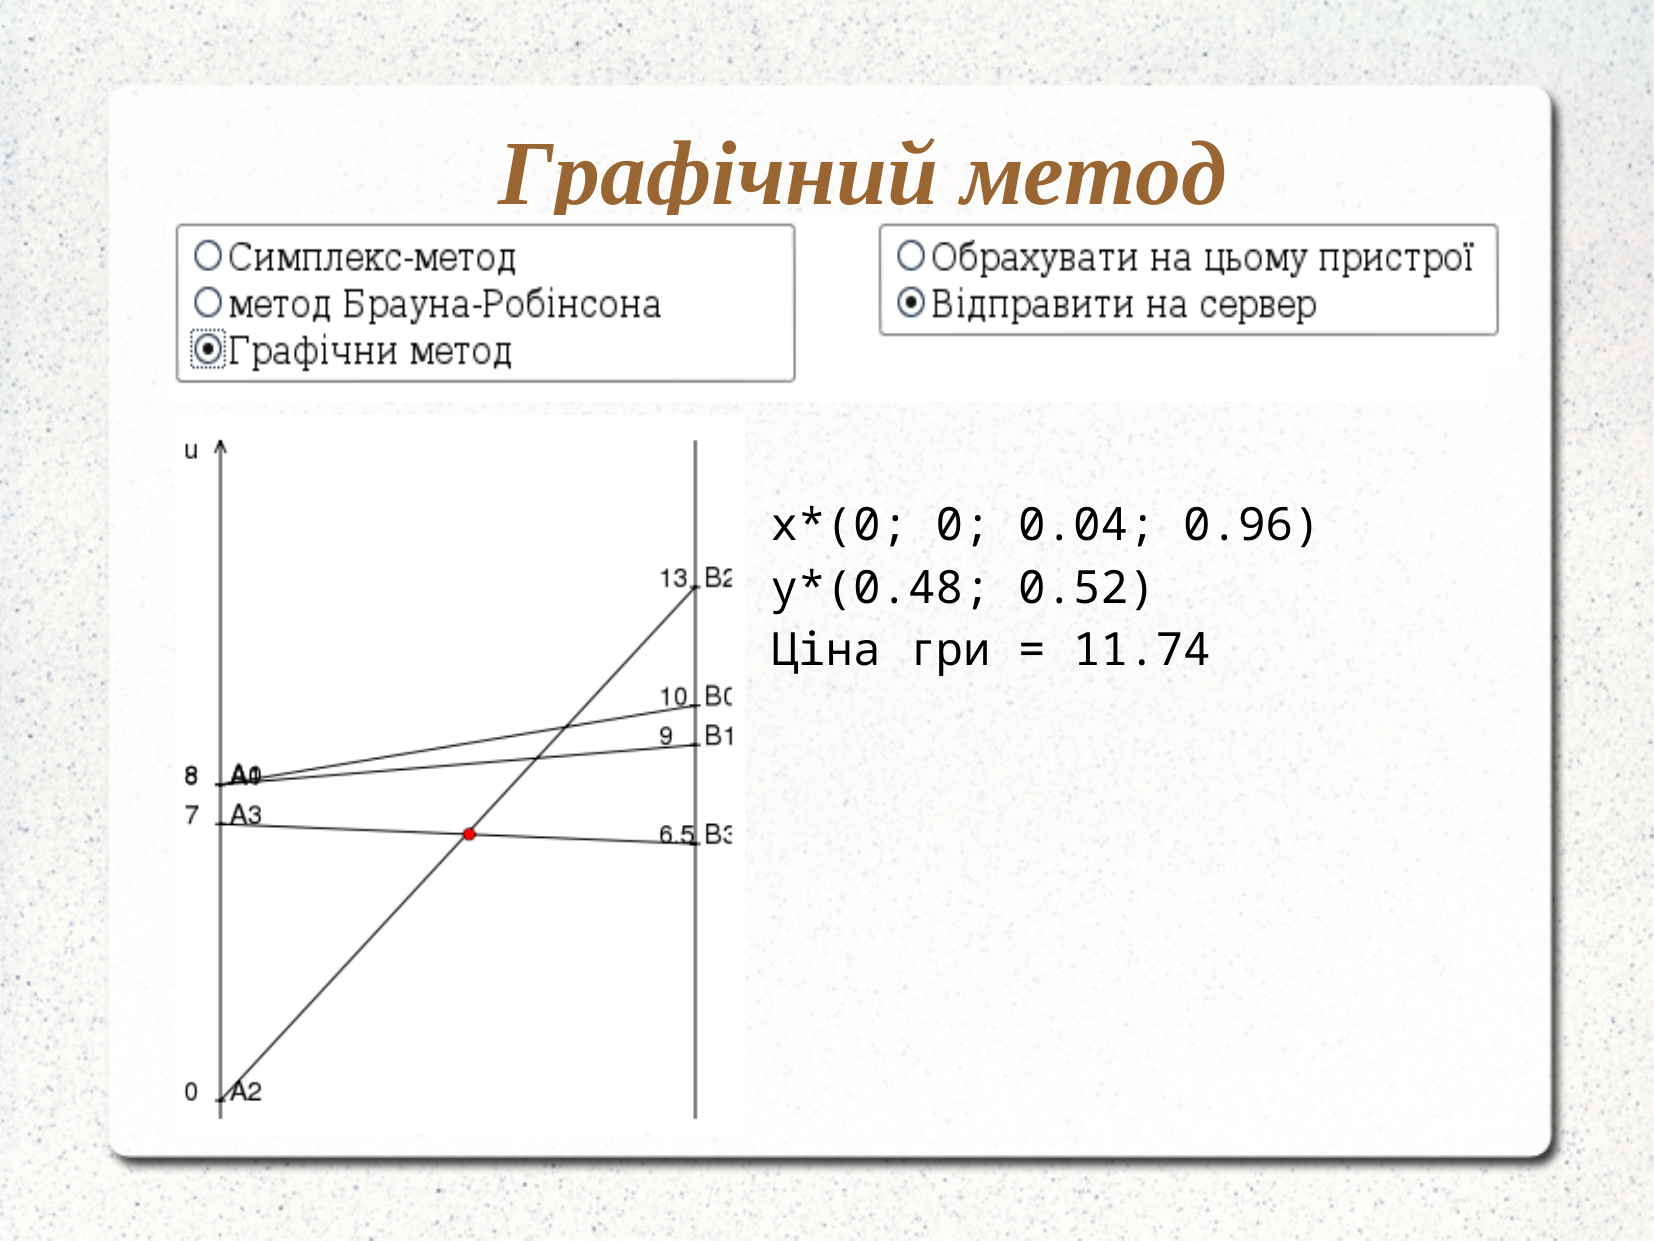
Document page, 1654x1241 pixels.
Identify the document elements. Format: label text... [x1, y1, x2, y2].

picture [0, 0, 1654, 1241]
title Графічний метод [118, 96, 1536, 201]
text_box x*(0; 0; 0.04; 0.96) y*(0.48; 0.52) Ціна гри = 11.74 [755, 484, 1536, 886]
